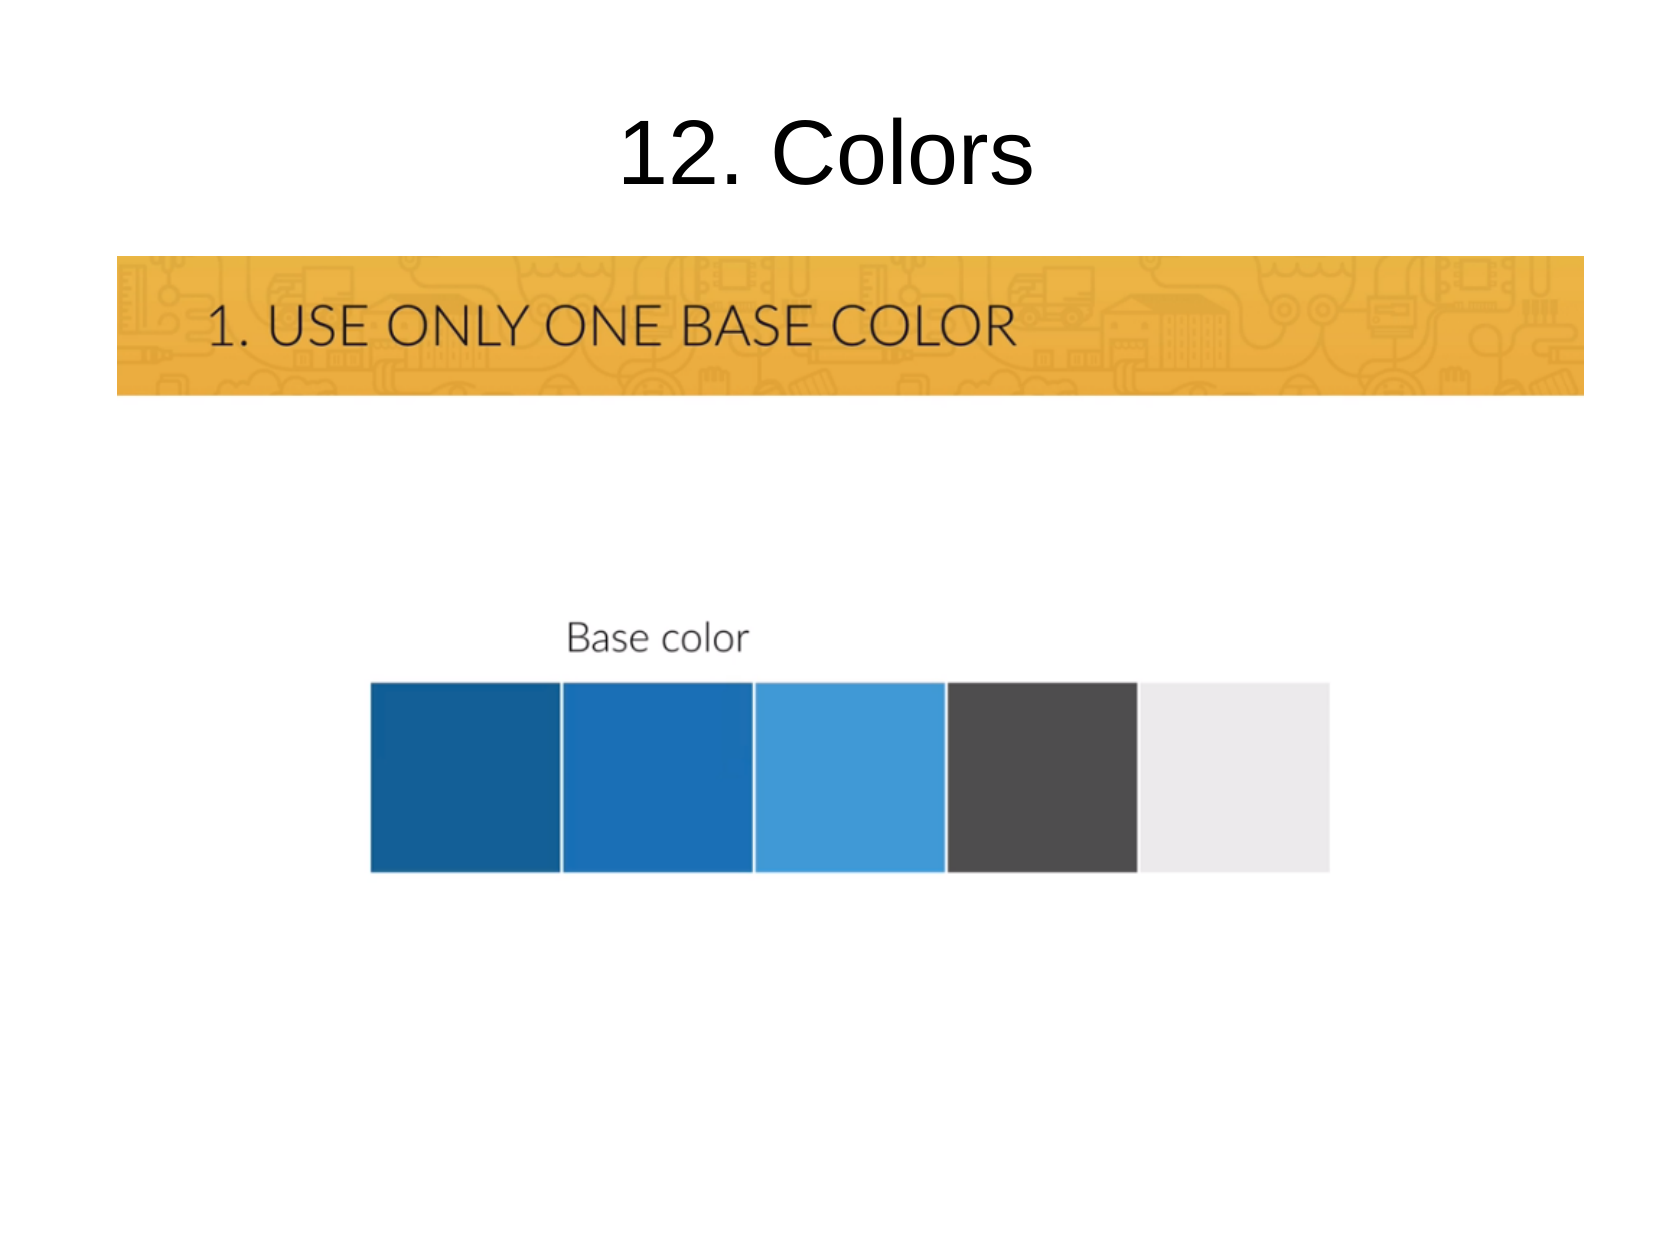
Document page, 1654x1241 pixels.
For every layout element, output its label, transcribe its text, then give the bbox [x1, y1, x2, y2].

picture [117, 256, 1584, 1171]
title 12. Colors [82, 49, 1571, 257]
